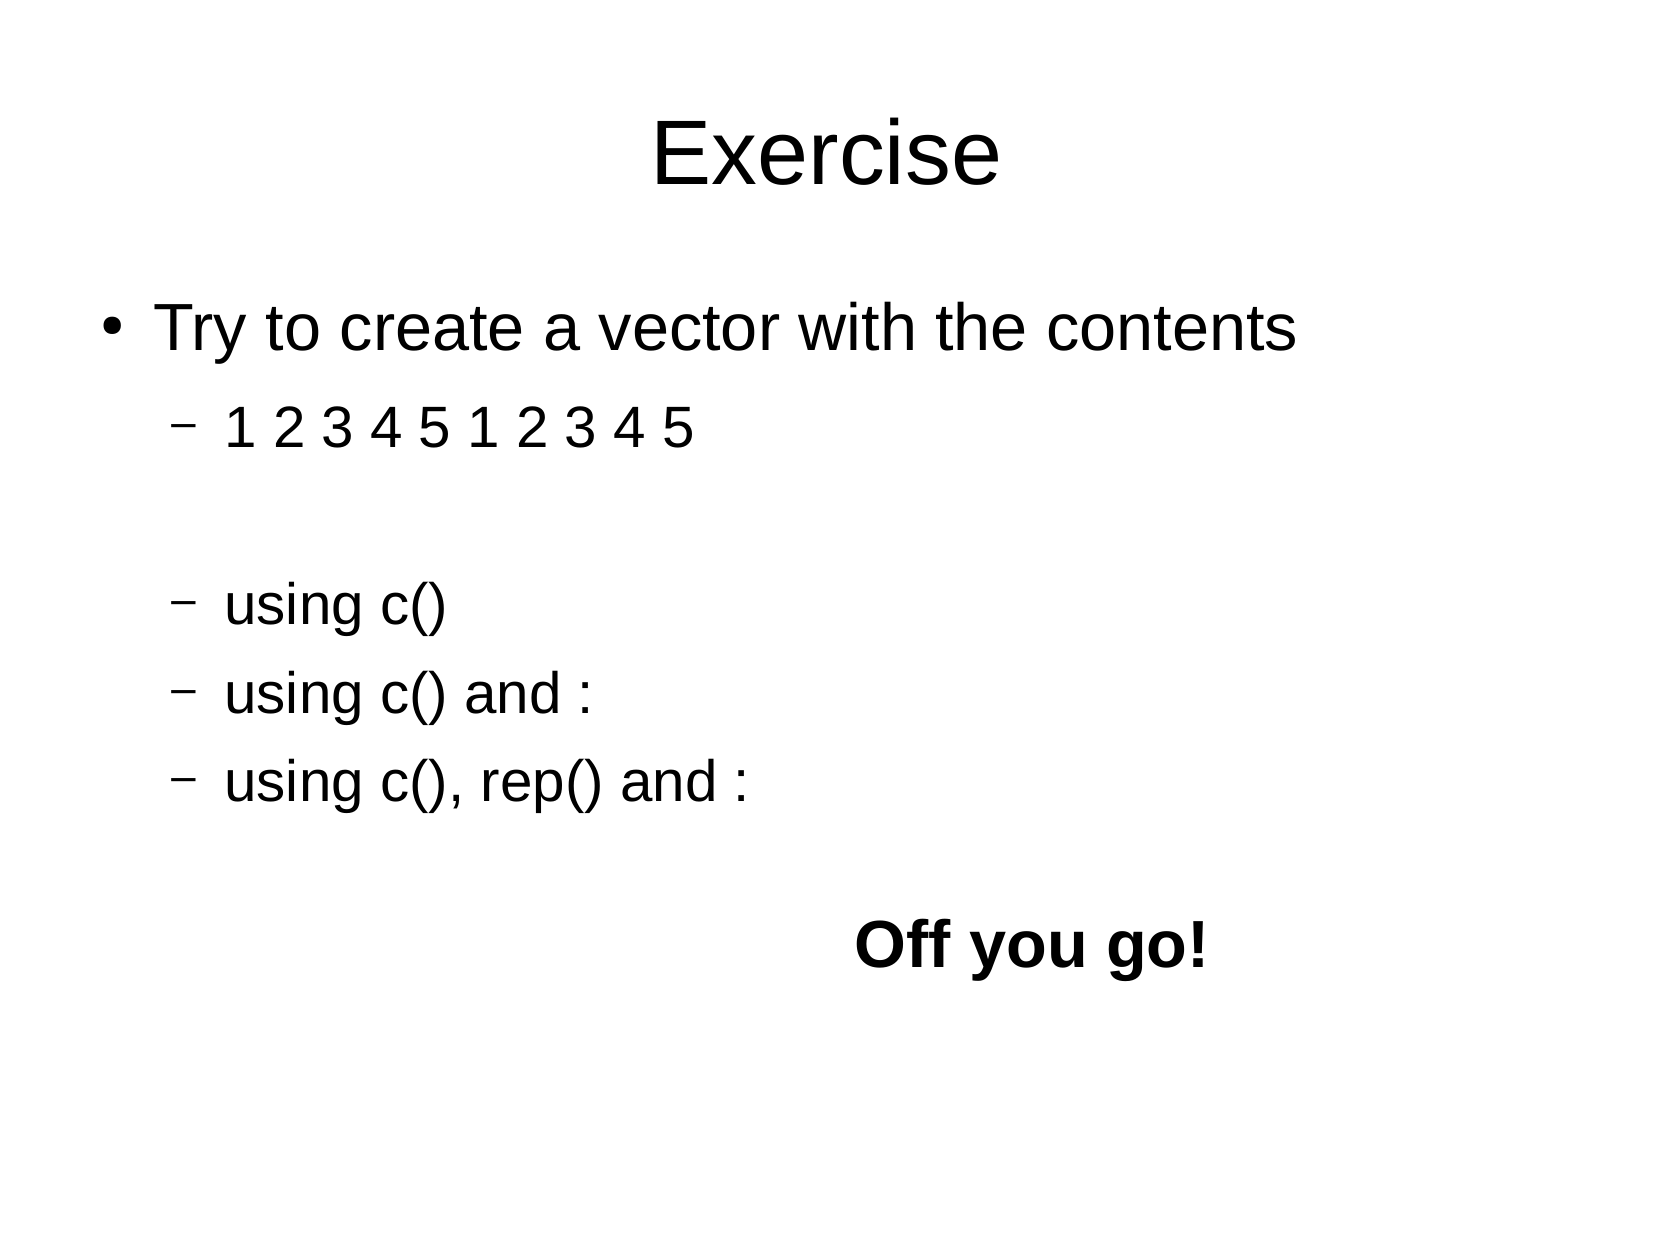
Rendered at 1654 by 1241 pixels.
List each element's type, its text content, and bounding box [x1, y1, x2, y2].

title Exercise [82, 49, 1571, 257]
list Try to create a vector with the contents 1 2 3 4 5 1 2 3 4 5 using c() using c() and : using c(), rep() and : [82, 290, 1571, 1170]
text_box Off you go! [840, 900, 1501, 990]
